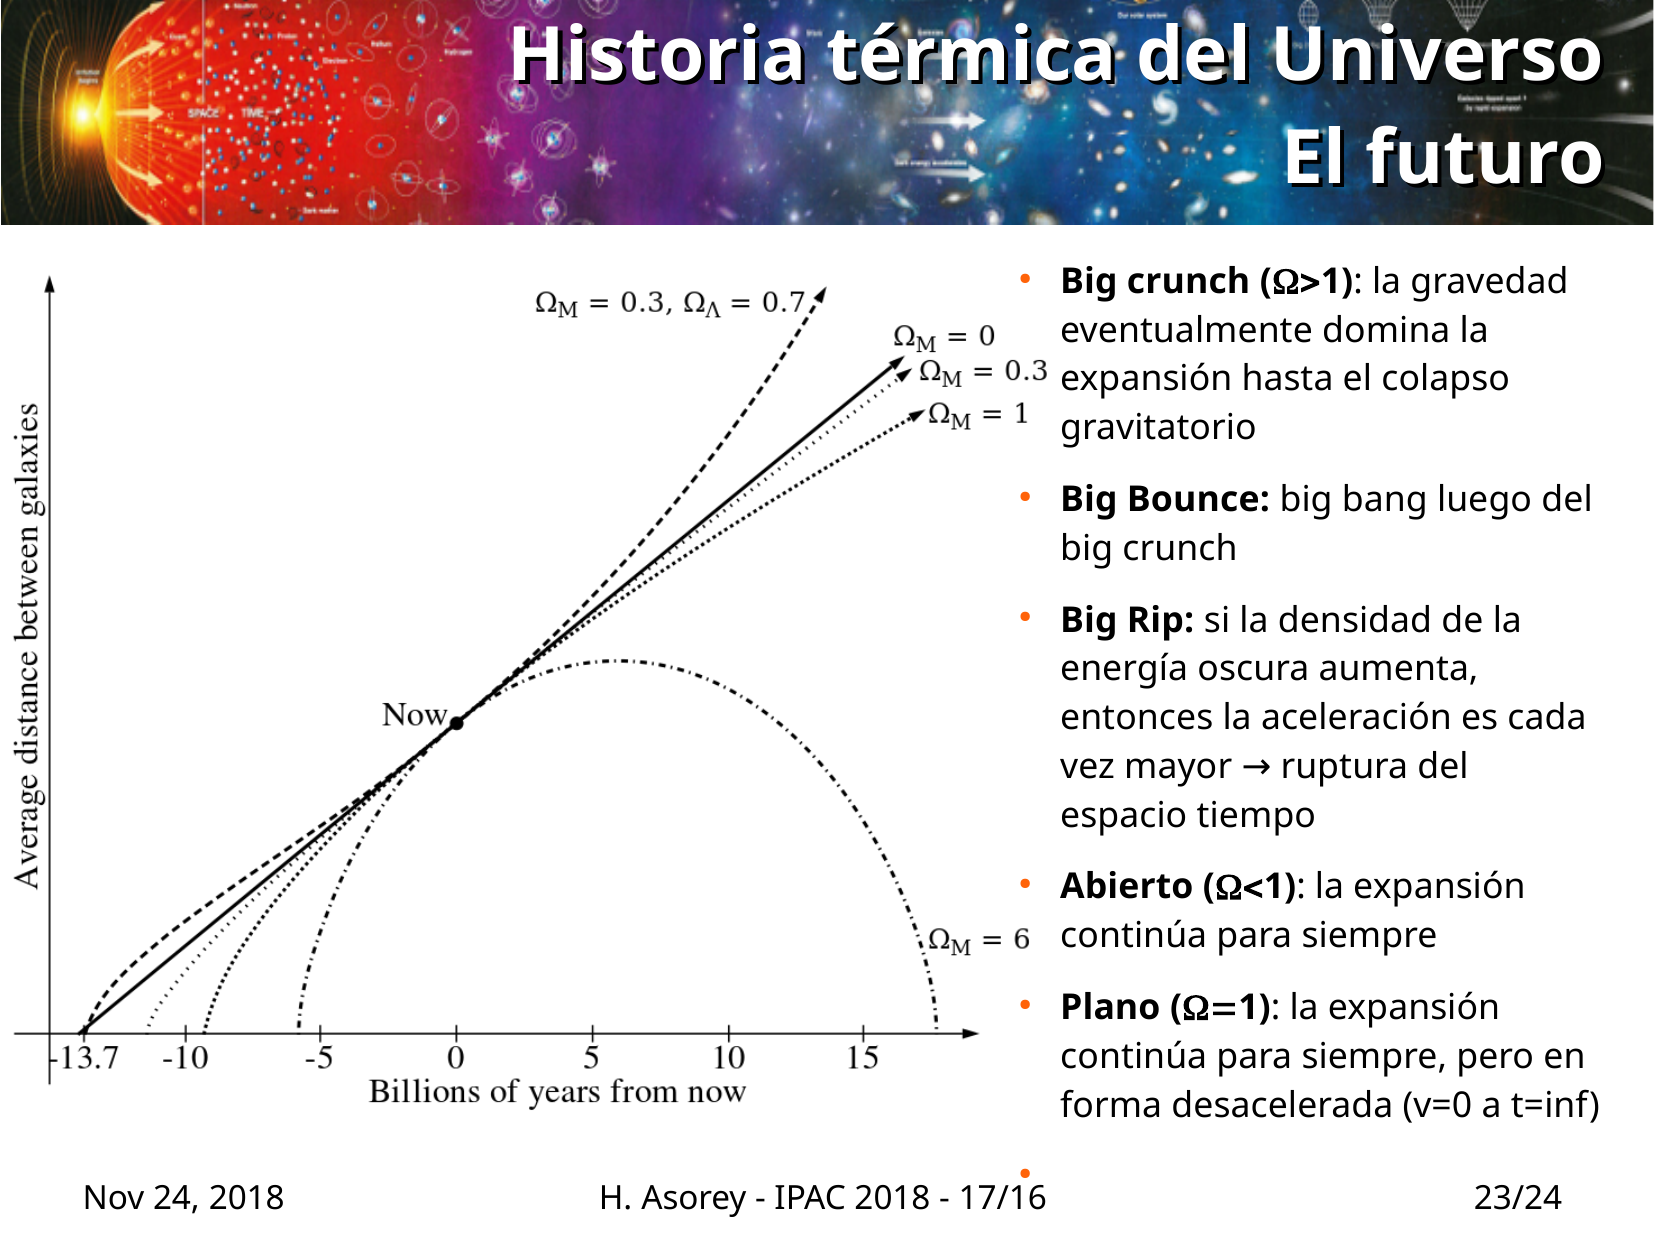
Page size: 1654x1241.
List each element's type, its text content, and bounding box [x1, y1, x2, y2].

picture [0, 258, 1005, 1119]
picture [1, 0, 1654, 225]
list Big crunch (W>1): la gravedad eventualmente domina la expansión hasta el colapso gravitatorio Big Bounce: big bang luego del big crunch Big Rip: si la densidad de la energía oscura aumenta, entonces la aceleración es cada vez mayor → ruptura del espacio tiempo Abierto (W<1): la expansión continúa para siempre Plano (W=1): la expansión continúa para siempre, pero en forma desacelerada (v=0 a t=inf) [1005, 255, 1606, 1156]
title Historia térmica del Universo El futuro [45, 11, 1606, 195]
